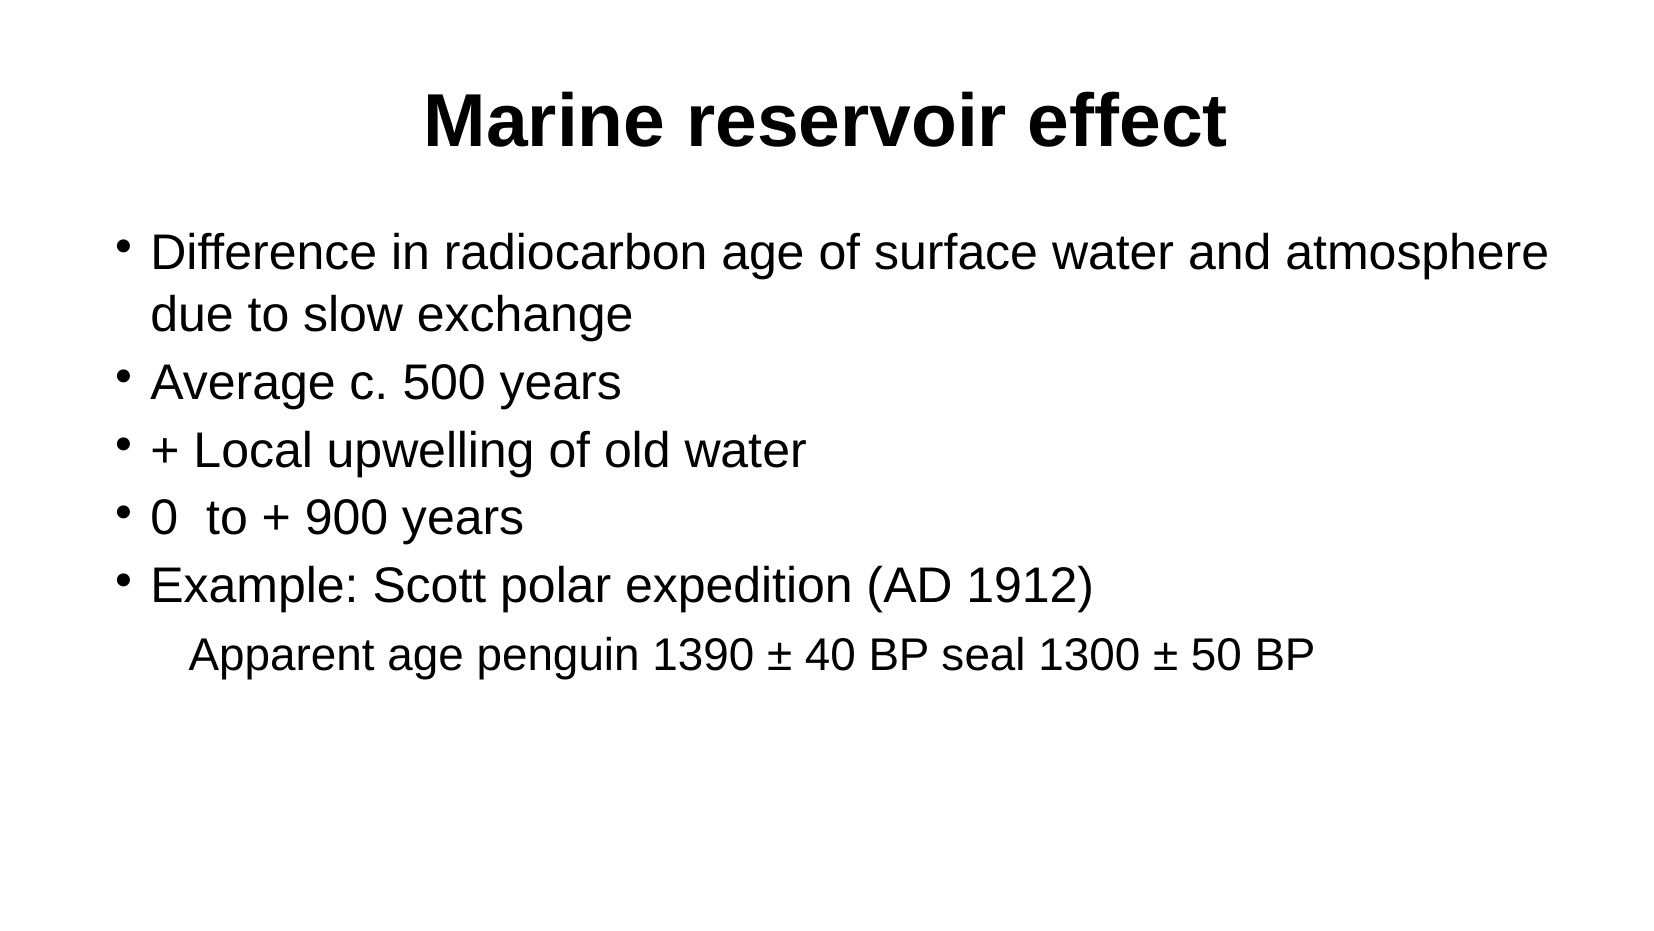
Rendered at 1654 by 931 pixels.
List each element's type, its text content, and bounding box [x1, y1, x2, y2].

text_box Difference in radiocarbon age of surface water and atmosphere due to slow exchange Average c. 500 years + Local upwelling of old water 0 to + 900 years Example: Scott polar expedition (AD 1912) Apparent age penguin 1390 ± 40 BP seal 1300 ± 50 BP [114, 216, 1603, 669]
text_box Marine reservoir effect [82, 37, 1570, 192]
